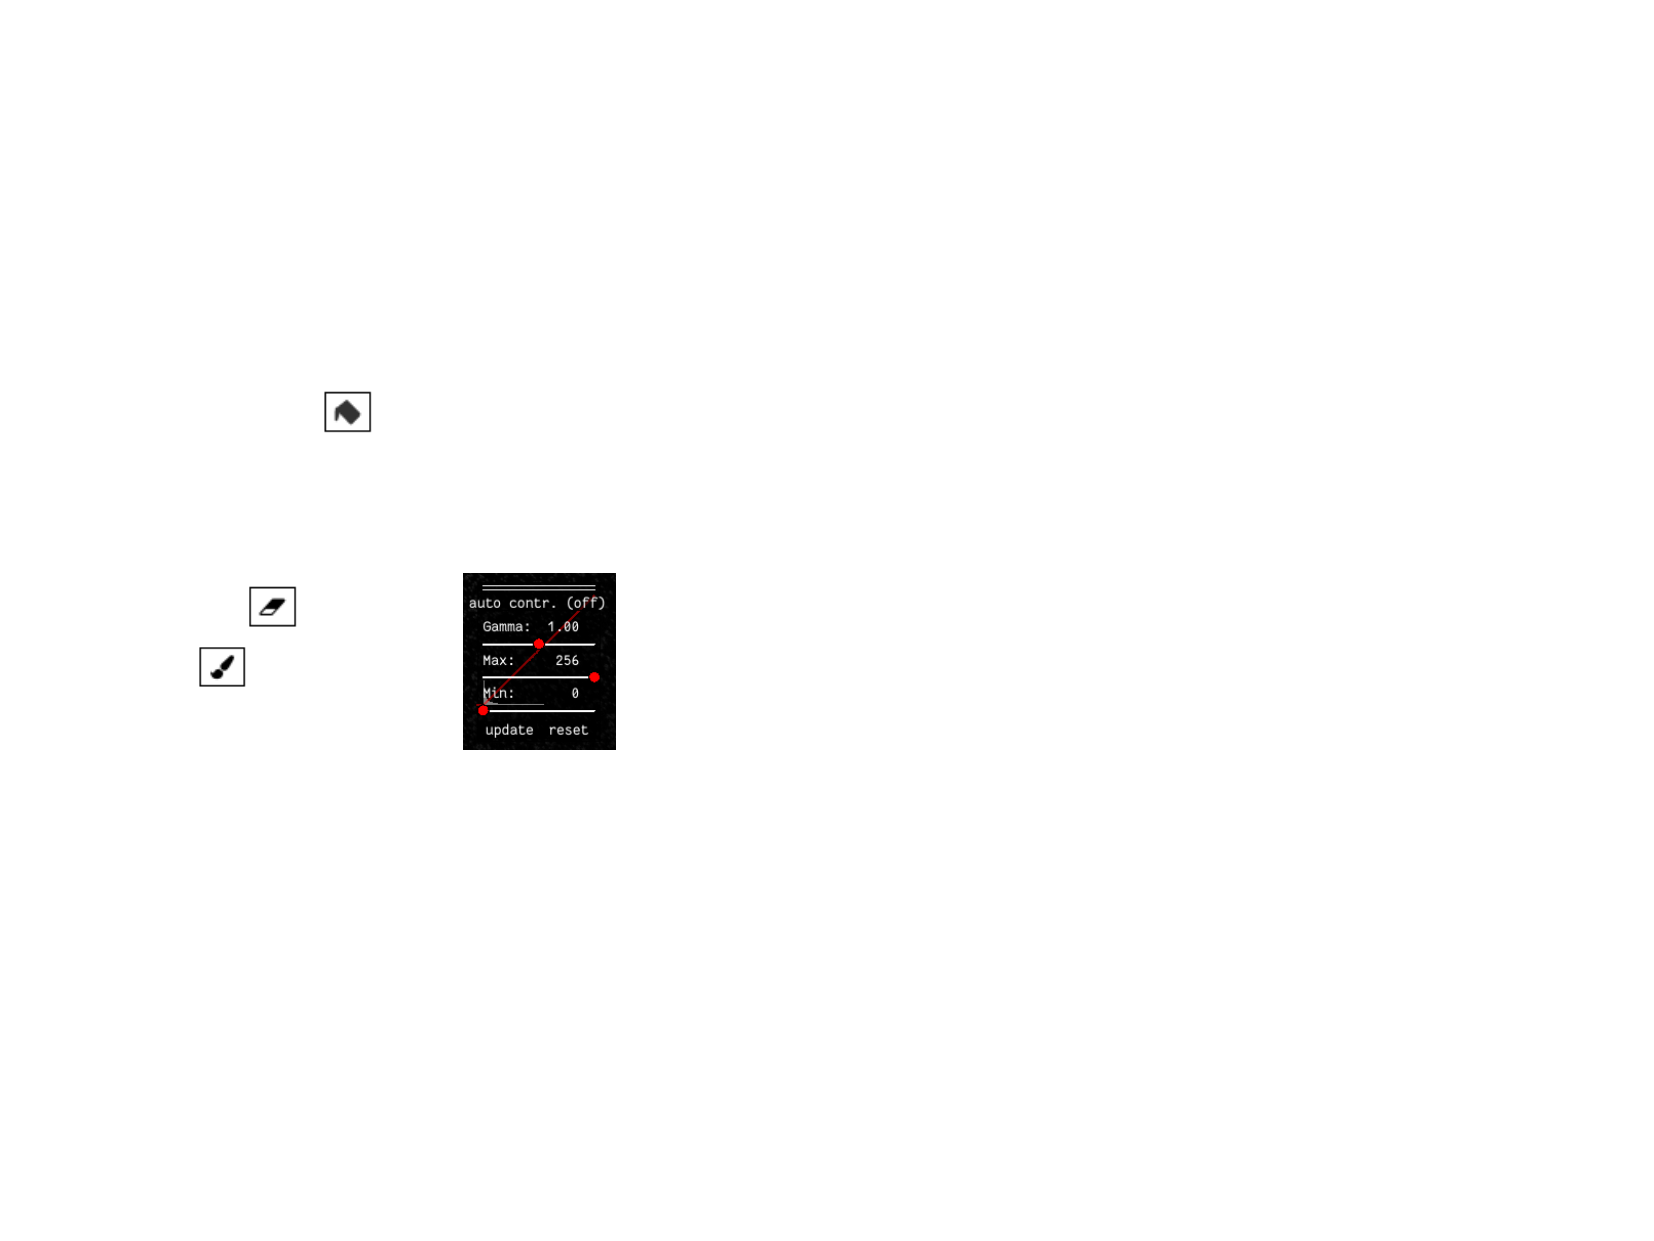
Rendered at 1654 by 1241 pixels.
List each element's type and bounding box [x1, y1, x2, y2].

picture [320, 389, 376, 437]
picture [463, 573, 616, 751]
picture [195, 646, 250, 691]
picture [248, 584, 301, 631]
